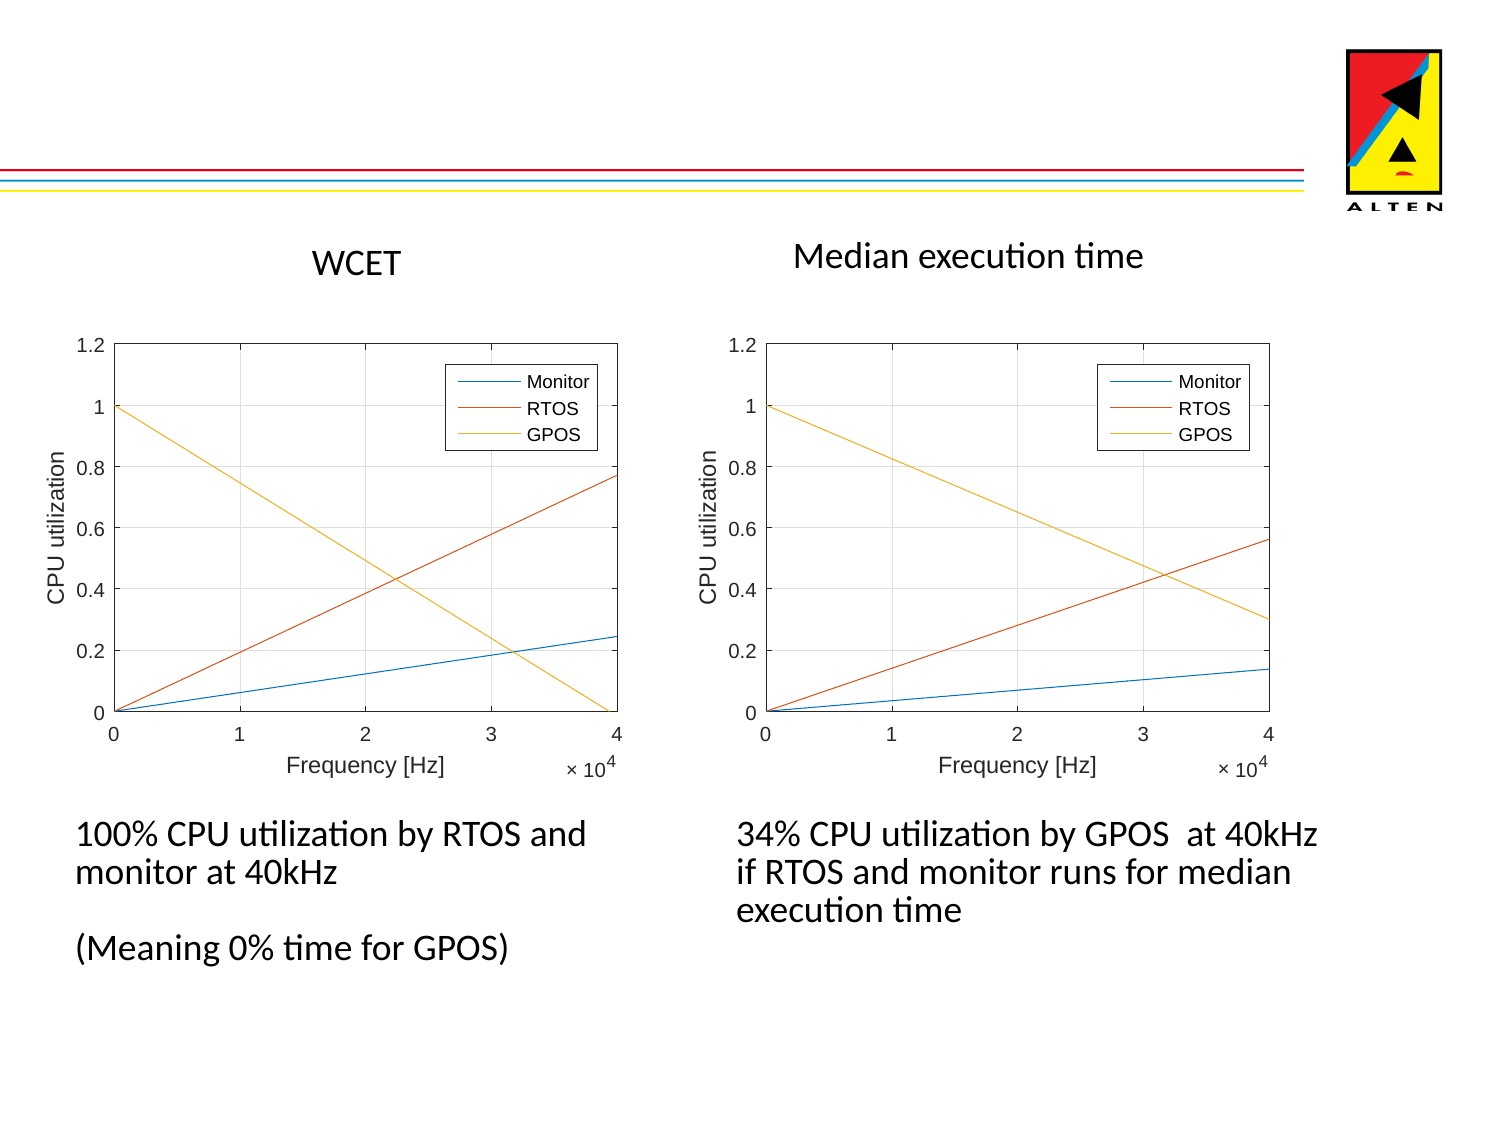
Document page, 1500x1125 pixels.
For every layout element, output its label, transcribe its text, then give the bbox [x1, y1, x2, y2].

text_box WCET [297, 239, 898, 299]
chart [30, 308, 1500, 900]
picture [0, 169, 1304, 179]
text_box Median execution time [778, 232, 1320, 291]
picture [0, 182, 1304, 192]
text_box 100% CPU utilization by RTOS and monitor at 40kHz (Meaning 0% time for GPOS) [60, 811, 676, 1125]
text_box 34% CPU utilization by GPOS at 40kHz if RTOS and monitor runs for median execution time [721, 811, 1337, 1125]
